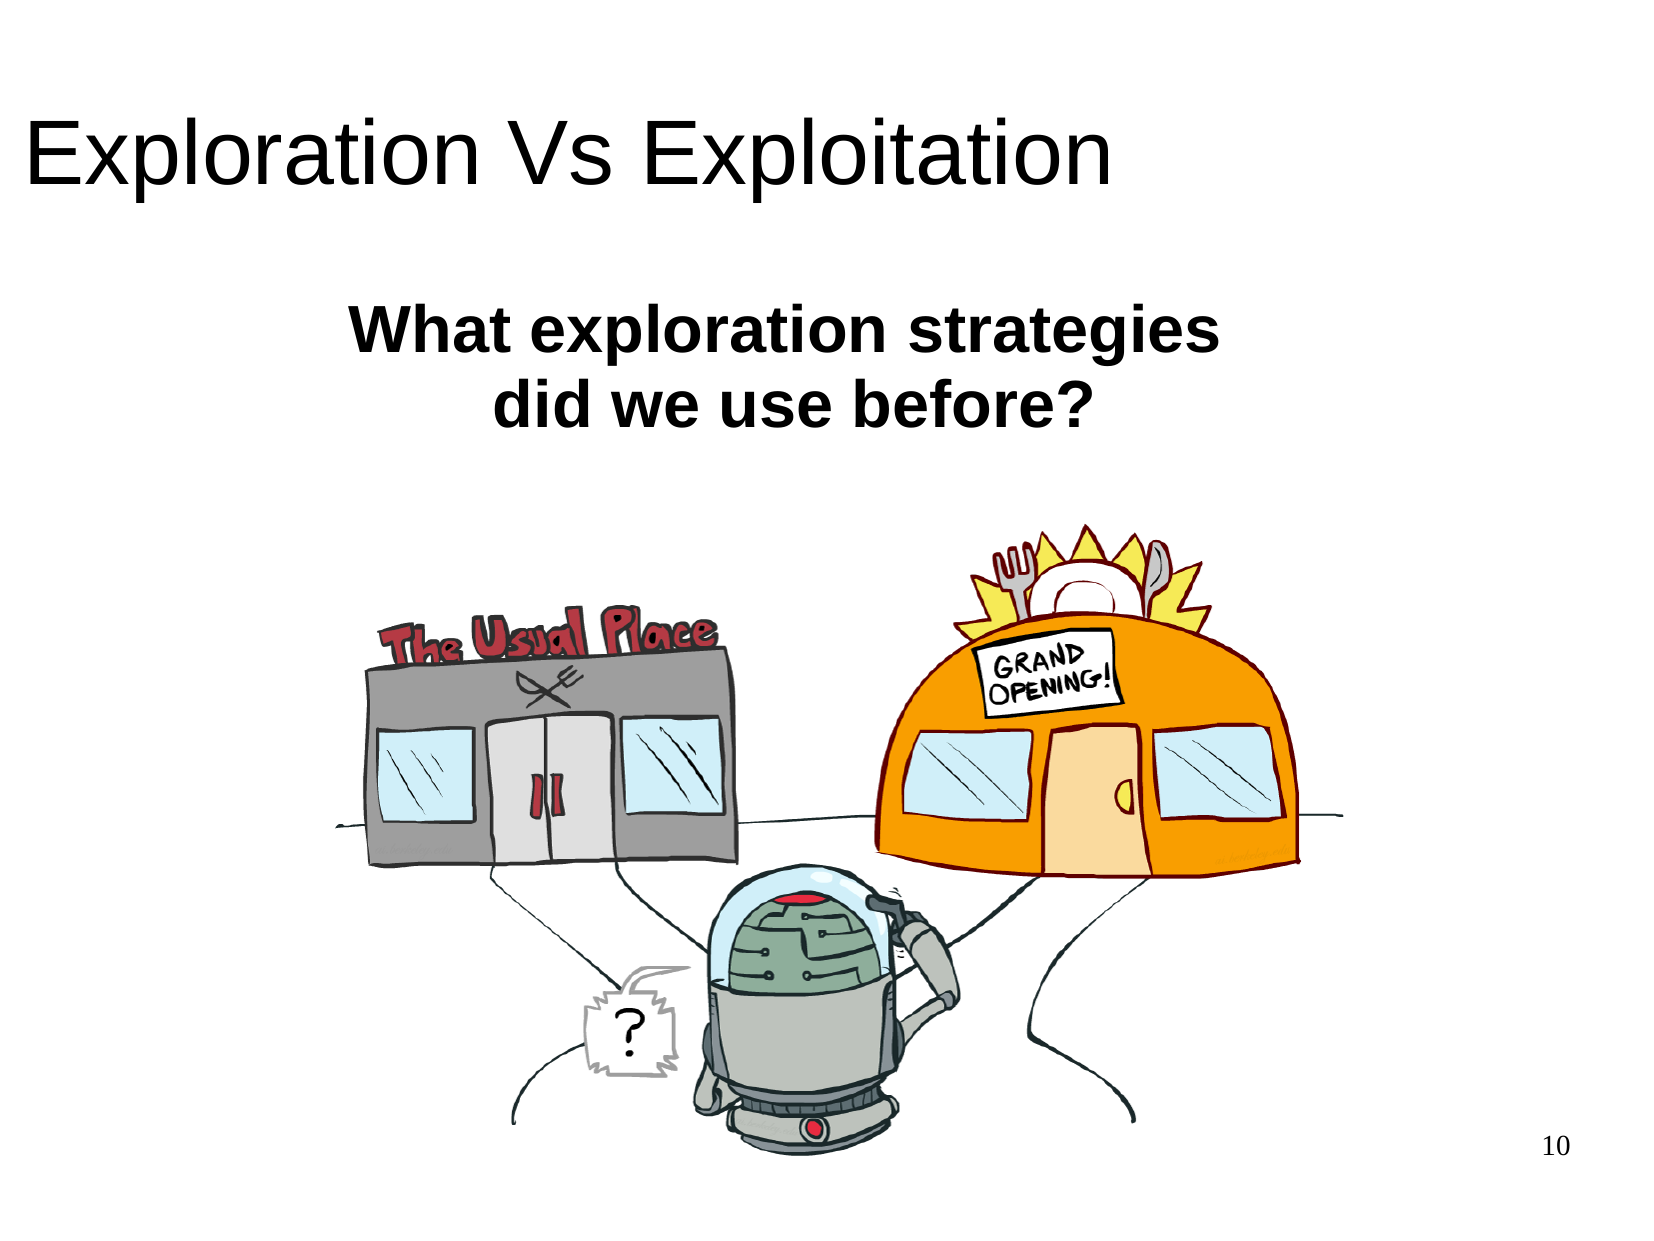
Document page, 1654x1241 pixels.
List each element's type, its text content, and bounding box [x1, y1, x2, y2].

picture [295, 463, 1361, 1174]
text_box What exploration strategies did we use before? [75, 285, 1515, 469]
title Exploration Vs Exploitation [23, 49, 1512, 257]
